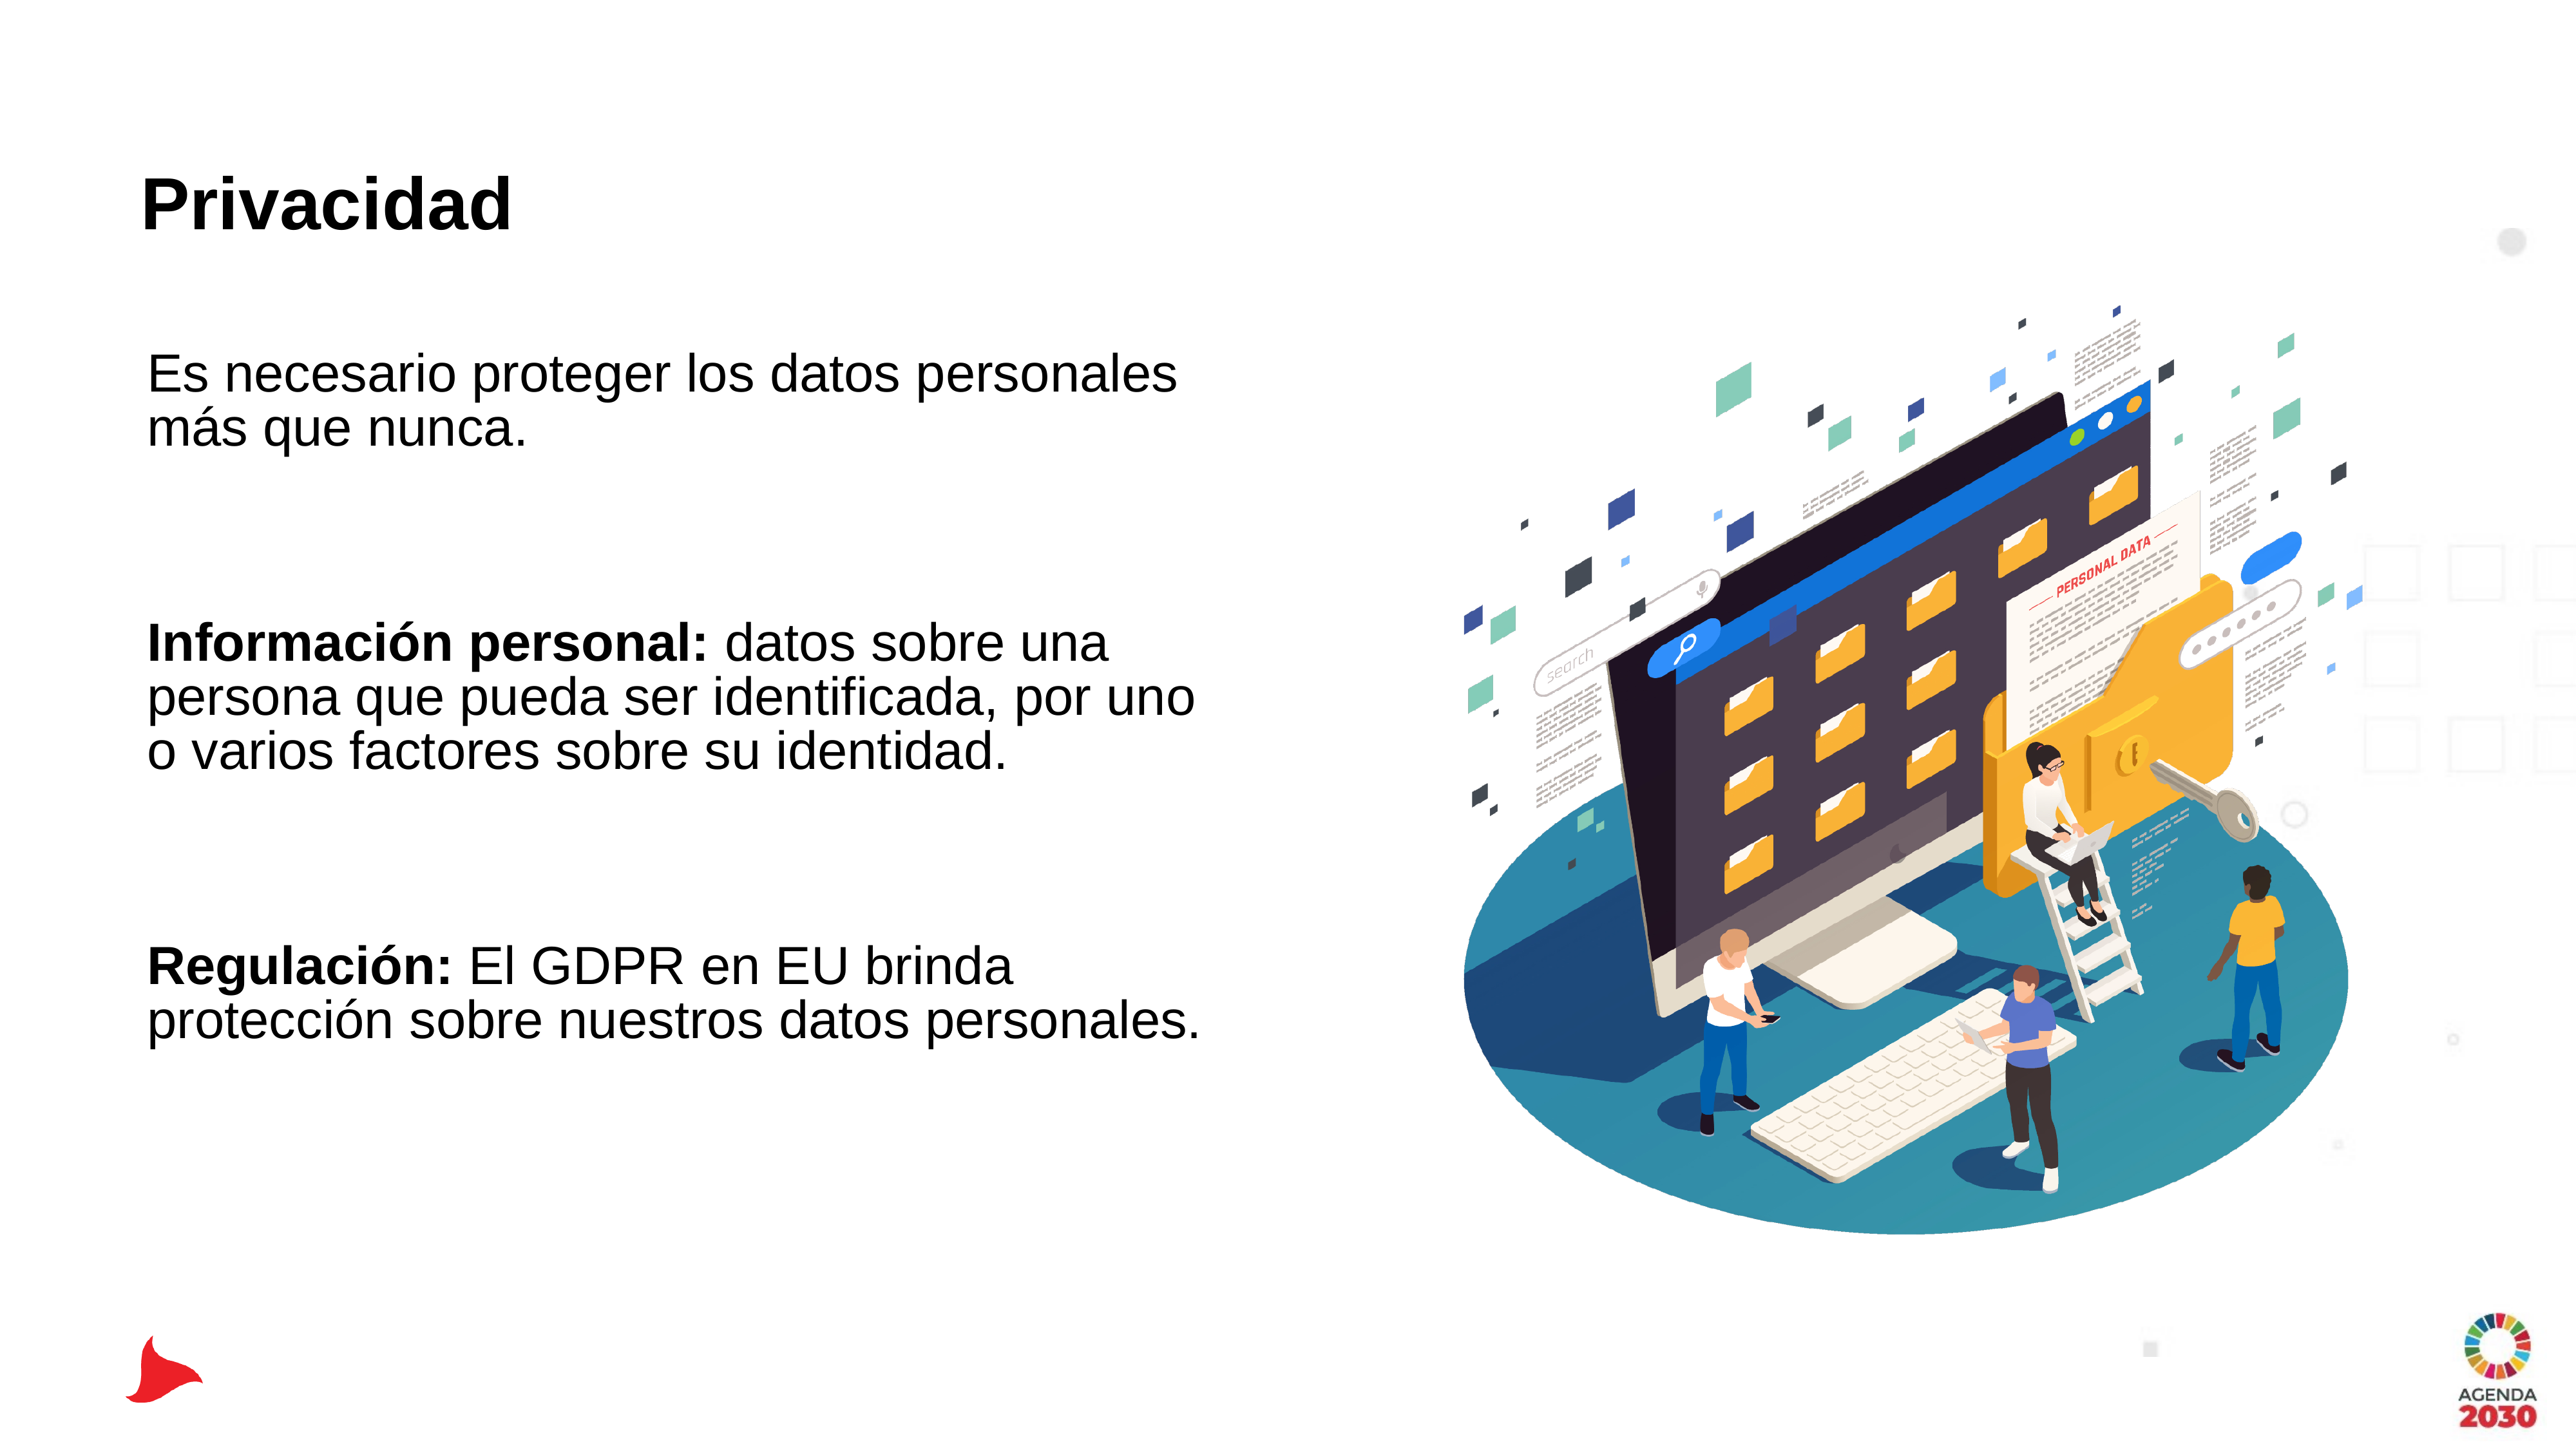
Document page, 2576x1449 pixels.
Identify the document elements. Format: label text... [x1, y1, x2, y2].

picture [1317, 219, 2576, 1441]
picture [126, 1336, 203, 1403]
list Es necesario proteger los datos personales más que nunca. Información personal: datos sobre una persona que pueda ser identificada, por uno o varios factores sobre su identidad. Regulación: El GDPR en EU brinda protección sobre nuestros datos personales. [128, 339, 1225, 1280]
title Privacidad [131, 77, 2454, 249]
